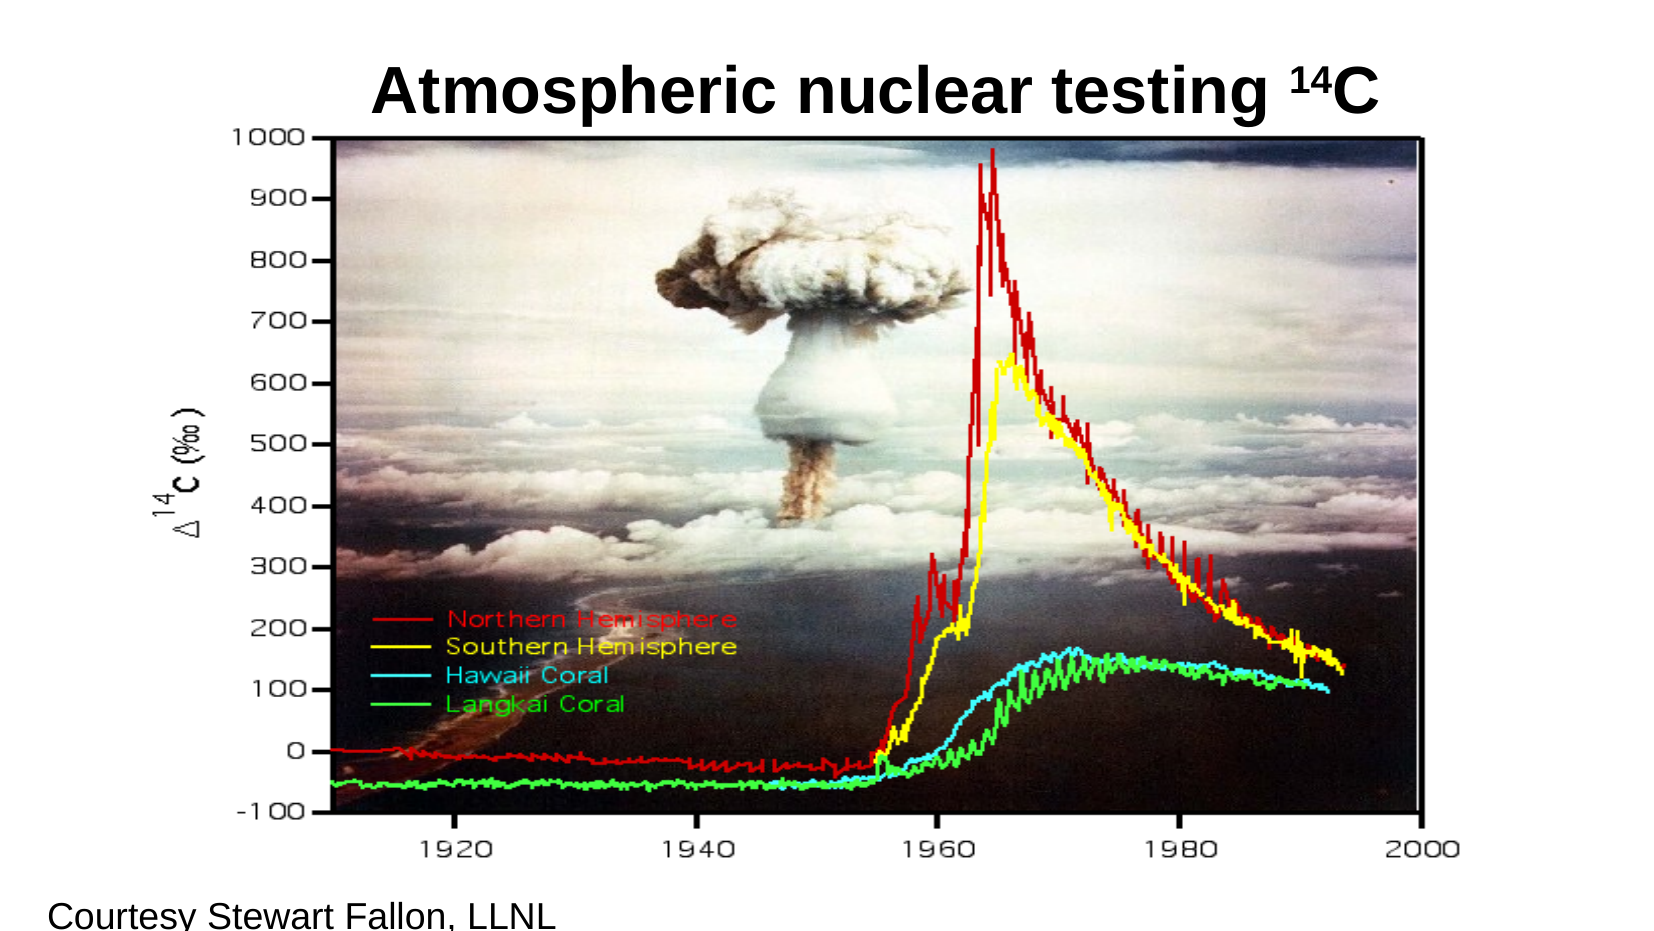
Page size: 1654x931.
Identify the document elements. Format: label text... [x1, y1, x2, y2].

picture [149, 112, 1498, 894]
text_box Atmospheric nuclear testing 14C [214, 39, 1537, 111]
text_box Courtesy Stewart Fallon, LLNL [32, 884, 761, 929]
